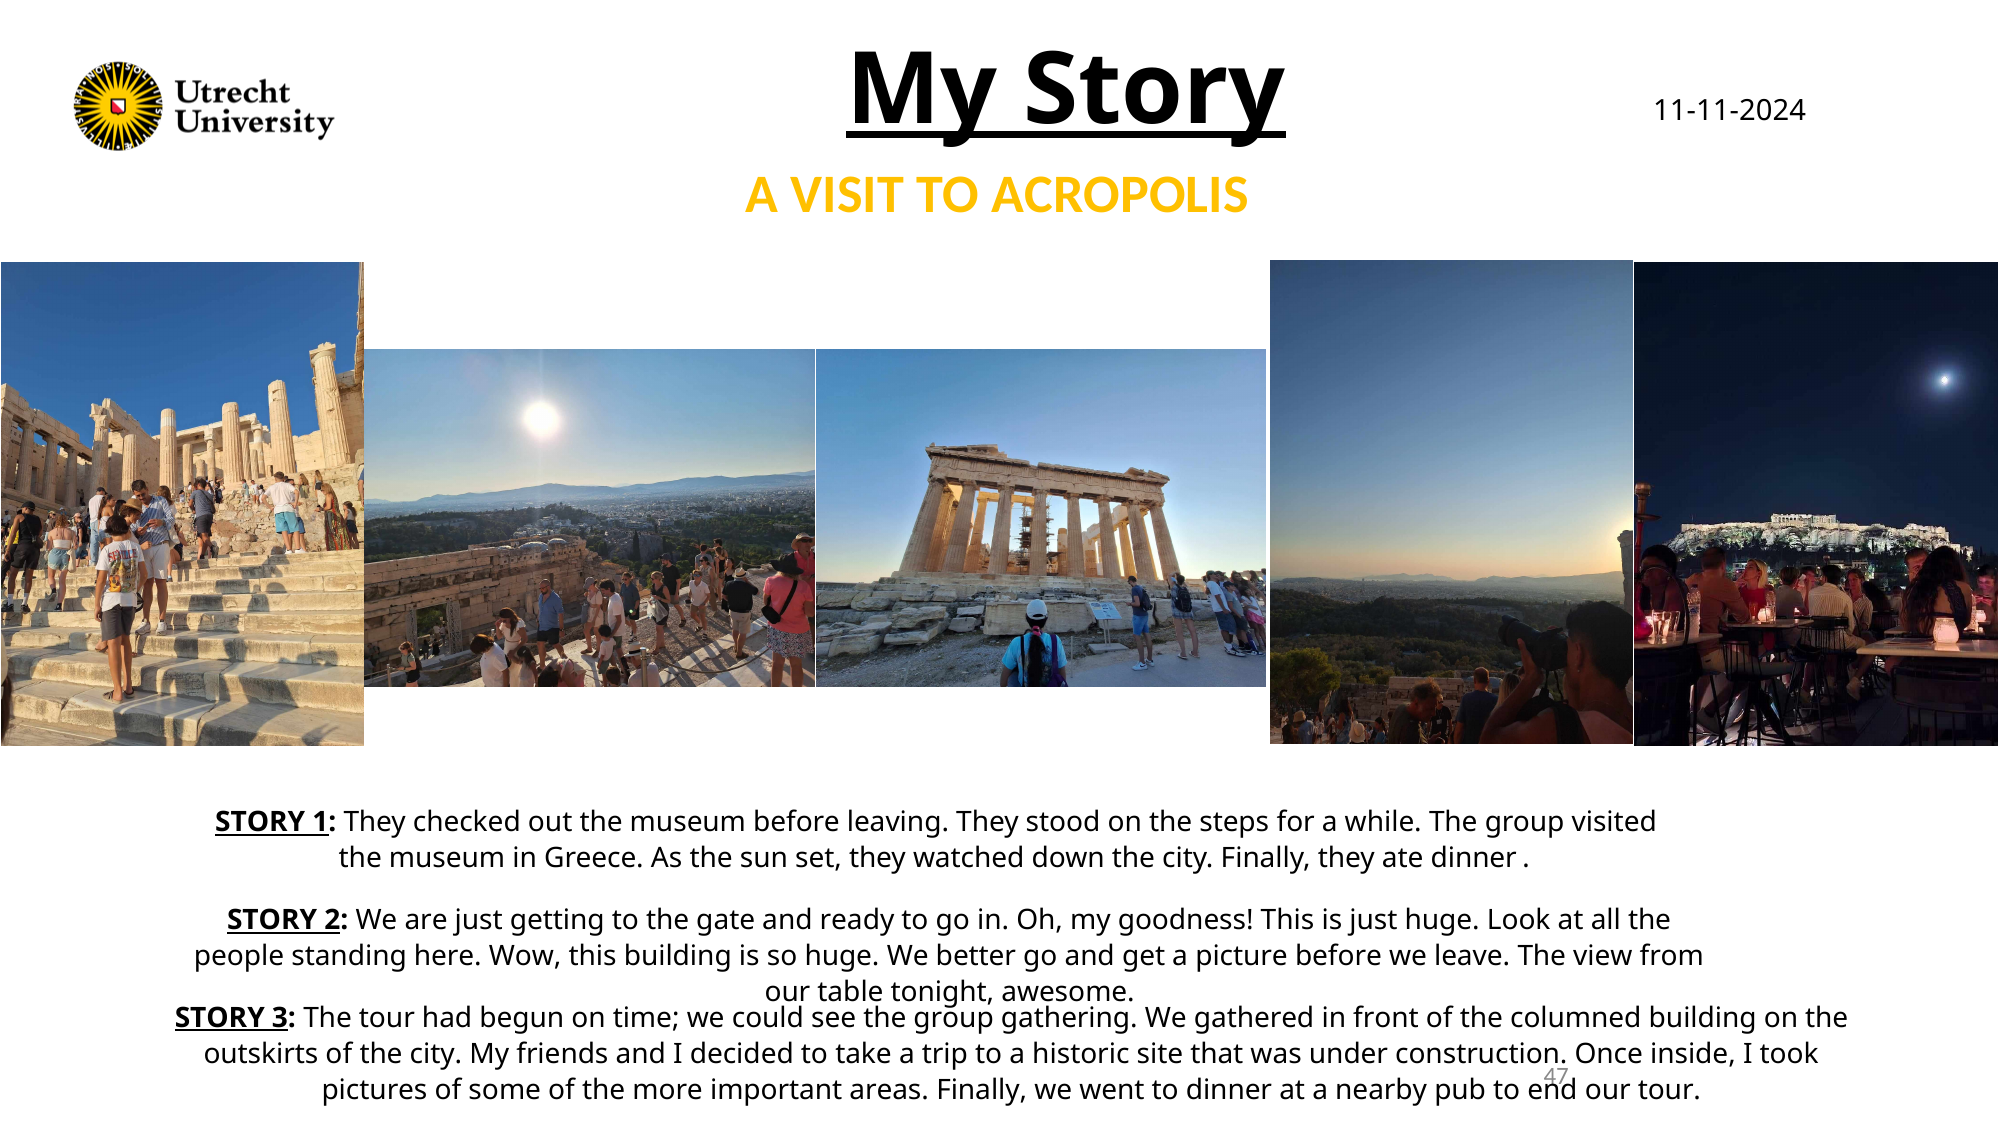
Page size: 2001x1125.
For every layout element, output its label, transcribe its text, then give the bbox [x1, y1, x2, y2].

picture [1634, 262, 1998, 746]
text_box My Story [846, 23, 1155, 145]
text_box A VISIT TO ACROPOLIS [730, 150, 1294, 232]
text_box STORY 2: We are just getting to the gate and ready to go in. Oh, my goodness! This is just huge. Look at all the people standing here. Wow, this building is so huge. We better go and get a picture before we leave. The view from our table tonight, awesome. [178, 891, 1722, 977]
text_box STORY 1: They checked out the museum before leaving. They stood on the steps for a while. The group visited the museum in Greece. As the sun set, they watched down the city. Finally, they ate dinner. [178, 793, 1696, 878]
text_box [1528, 1044, 1979, 1104]
text_box 11-11-2024 [1638, 84, 1943, 120]
picture [816, 349, 1266, 687]
picture [1, 262, 815, 746]
text_box STORY 3: The tour had begun on time; we could see the group gathering. We gathered in front of the columned building on the outskirts of the city. My friends and I decided to take a trip to a historic site that was under construction. Once inside, I took pictures of some of the more important areas. Finally, we went to dinner at a nearby pub to end our tour. [132, 989, 1892, 1074]
picture [1270, 260, 1633, 744]
